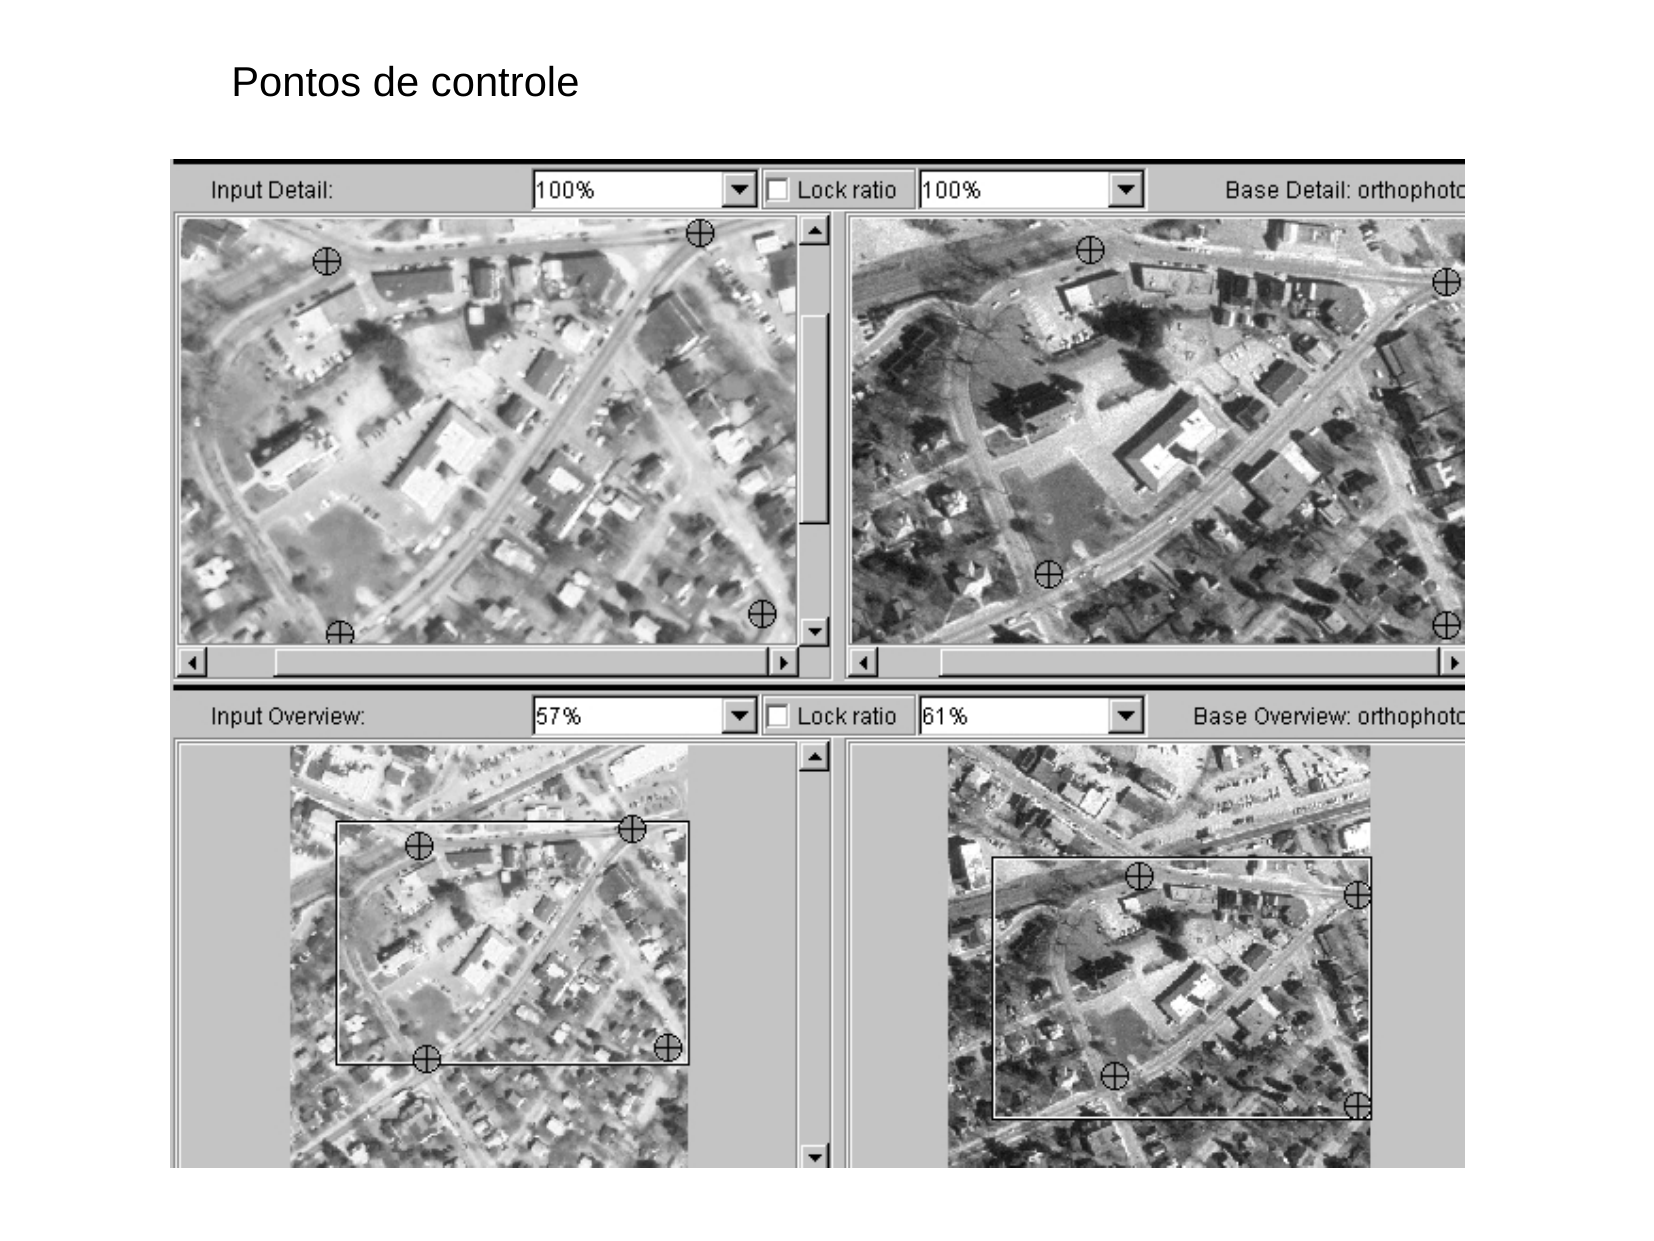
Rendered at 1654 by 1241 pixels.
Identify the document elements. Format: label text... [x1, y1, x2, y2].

picture [170, 159, 1465, 1168]
text_box Pontos de controle [201, 46, 595, 113]
